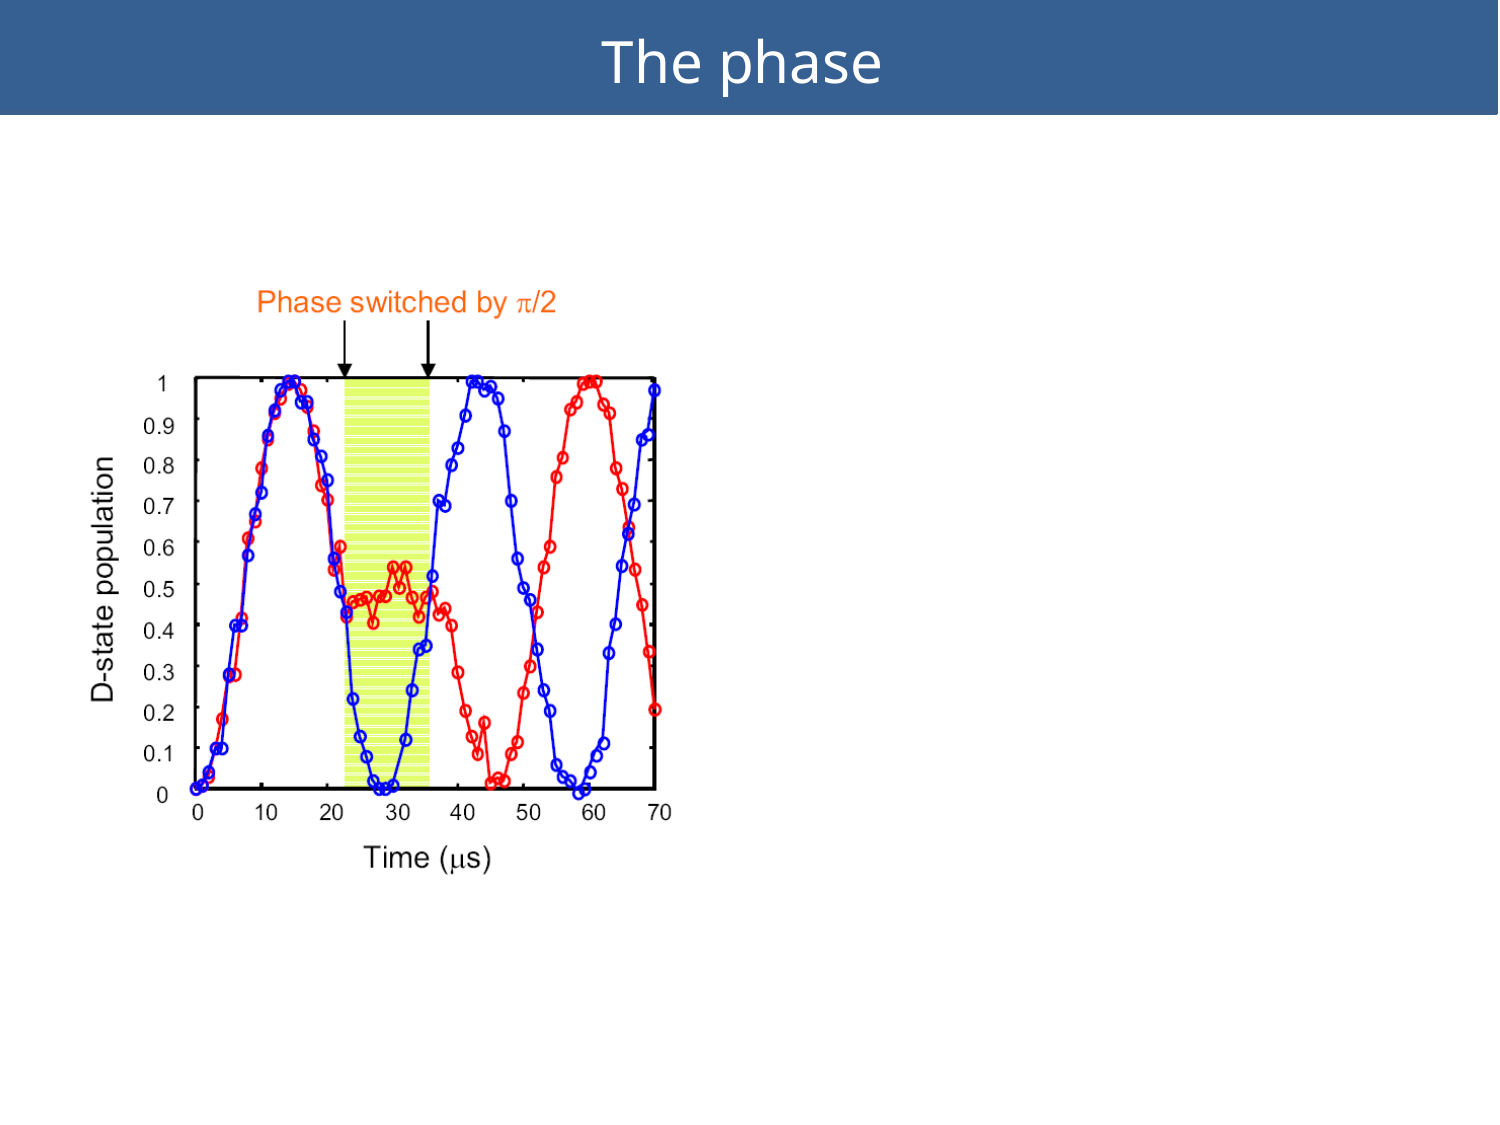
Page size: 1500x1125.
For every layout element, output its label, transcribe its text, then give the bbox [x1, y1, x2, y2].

picture [62, 287, 700, 888]
text_box The phase [586, 18, 991, 104]
